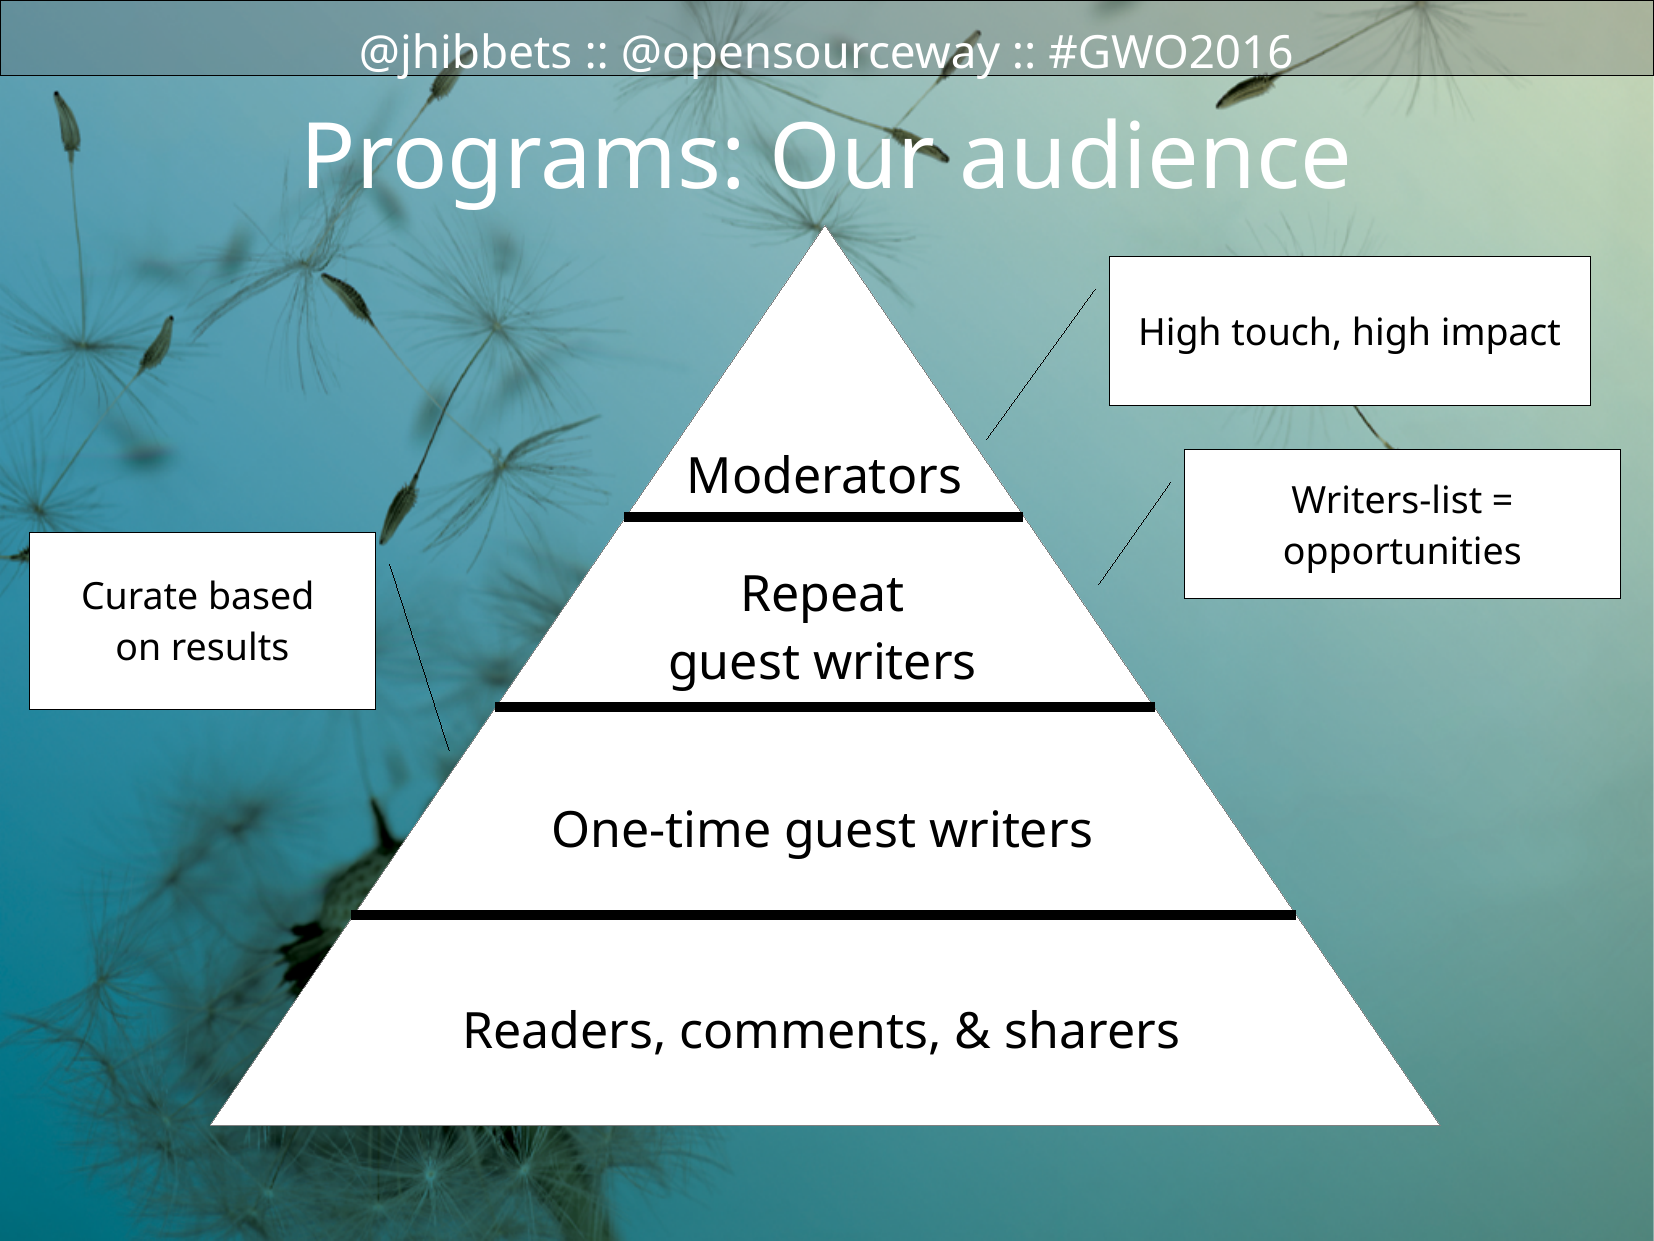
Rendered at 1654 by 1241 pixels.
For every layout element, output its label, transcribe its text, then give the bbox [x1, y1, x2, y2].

text_box High touch, high impact [1110, 256, 1590, 405]
text_box [210, 914, 1441, 1126]
text_box [683, 225, 967, 432]
title Programs: Our audience [82, 49, 1571, 257]
text_box One-time guest writers [536, 786, 1118, 852]
picture [0, 76, 1654, 1241]
text_box [628, 448, 1022, 512]
text_box Readers, comments, & sharers [447, 987, 1206, 1053]
text_box [356, 707, 1294, 910]
text_box Writers-list = opportunities [1185, 450, 1620, 599]
text_box Repeat guest writers [653, 550, 1001, 666]
text_box [499, 514, 1151, 702]
text_box Curate based on results [30, 532, 375, 709]
text_box Moderators [672, 432, 980, 498]
